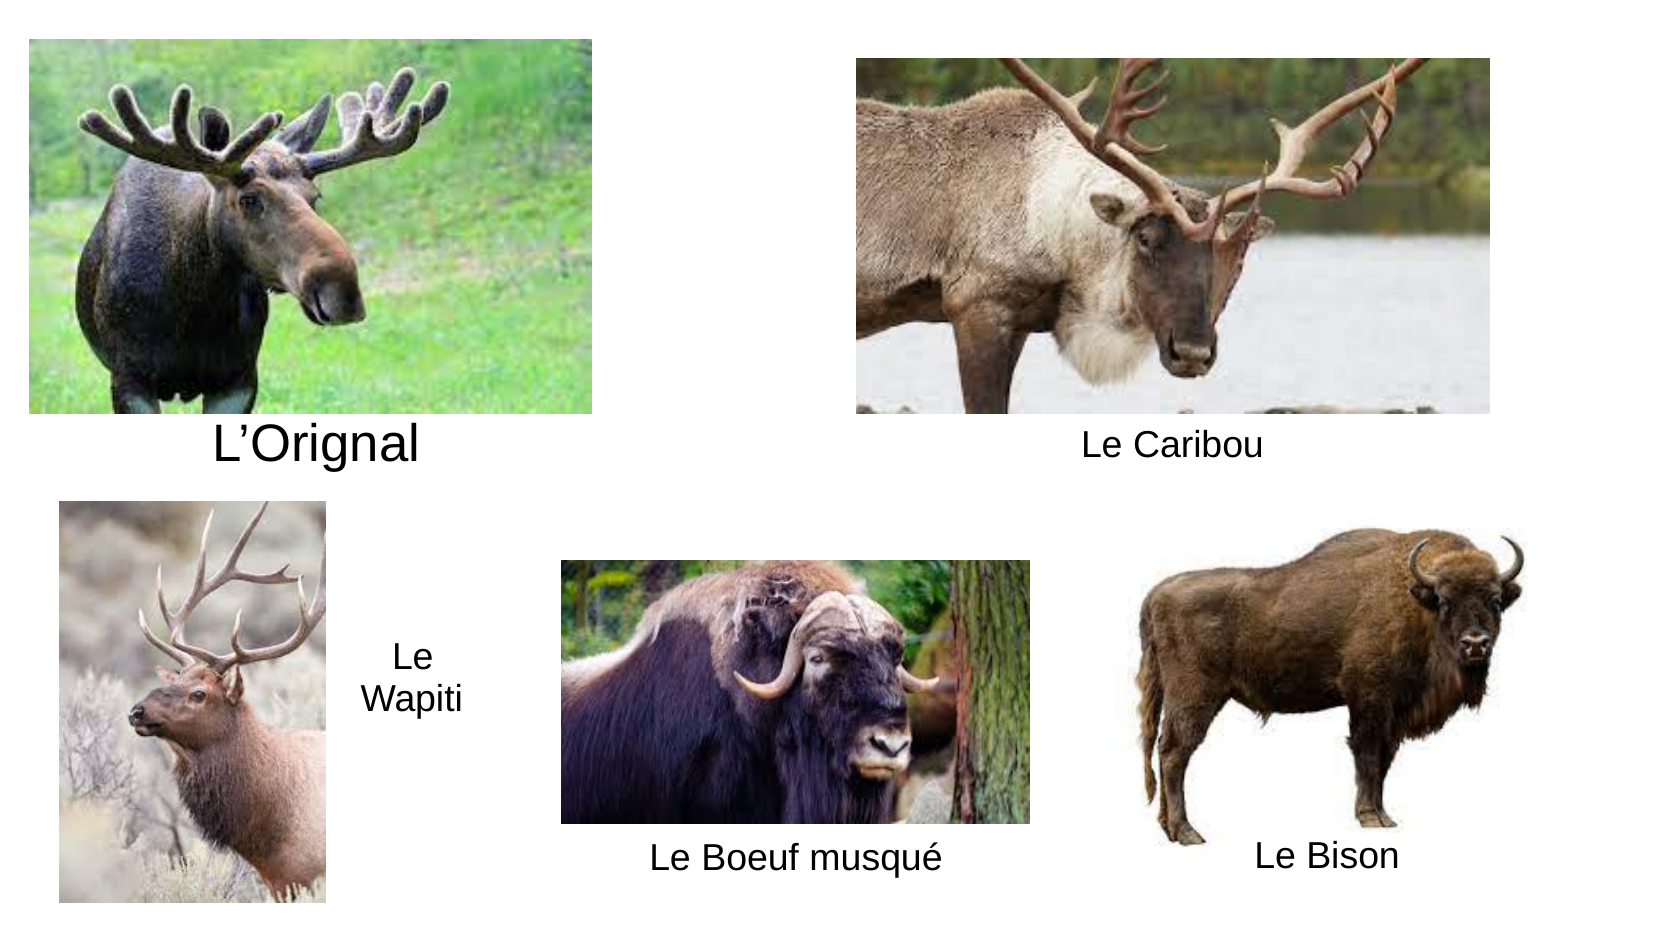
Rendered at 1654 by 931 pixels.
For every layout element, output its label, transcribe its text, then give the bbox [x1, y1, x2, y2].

picture [856, 58, 1490, 414]
text_box Le Bison [1092, 826, 1595, 884]
picture [1114, 501, 1536, 826]
text_box Le Caribou [856, 415, 1506, 473]
text_box Le Wapiti [324, 501, 532, 916]
text_box Le Boeuf musqué [561, 829, 1034, 886]
picture [561, 560, 1030, 824]
picture [29, 39, 592, 414]
list L’Orignal [23, 413, 591, 473]
picture [59, 501, 324, 903]
